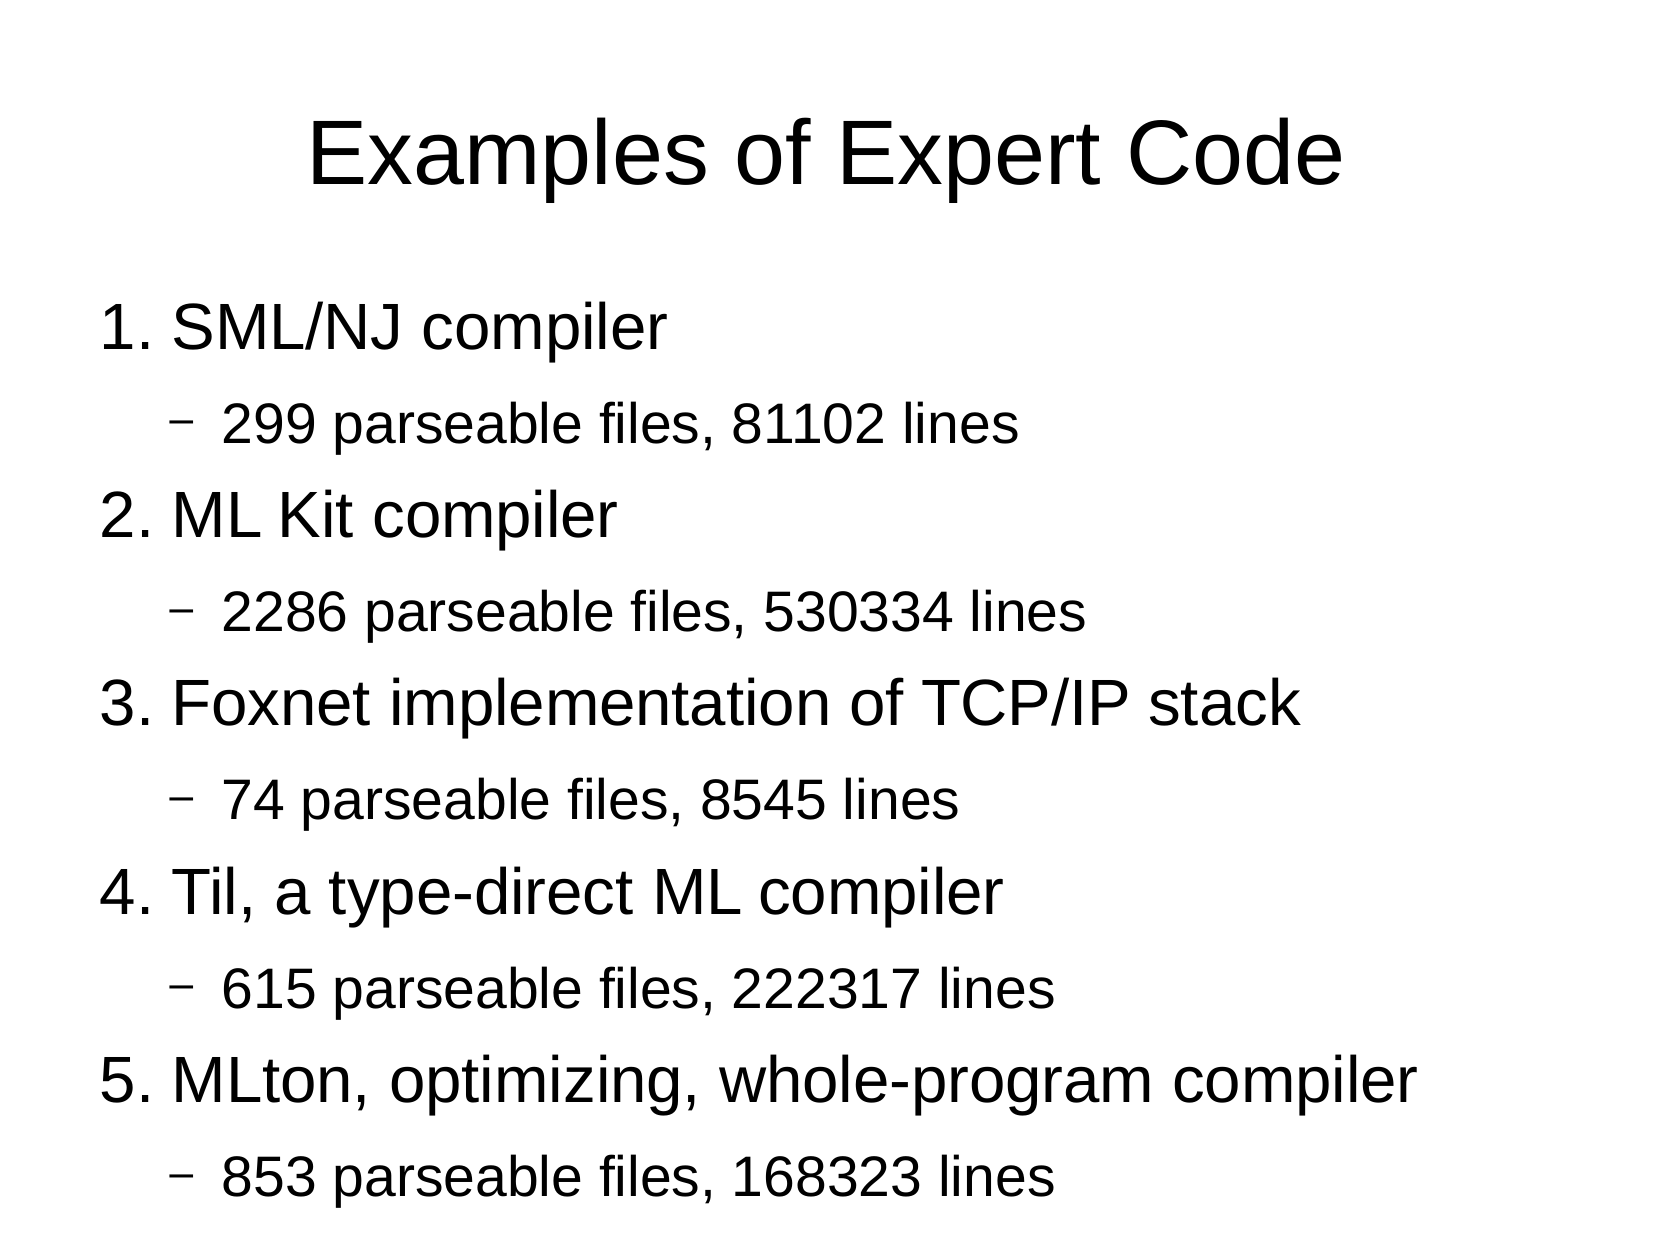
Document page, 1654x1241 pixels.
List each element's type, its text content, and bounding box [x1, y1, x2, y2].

list SML/NJ compiler 299 parseable files, 81102 lines ML Kit compiler 2286 parseable files, 530334 lines Foxnet implementation of TCP/IP stack 74 parseable files, 8545 lines Til, a type-direct ML compiler 615 parseable files, 222317 lines MLton, optimizing, whole-program compiler 853 parseable files, 168323 lines [82, 290, 1571, 1216]
title Examples of Expert Code [82, 49, 1571, 257]
